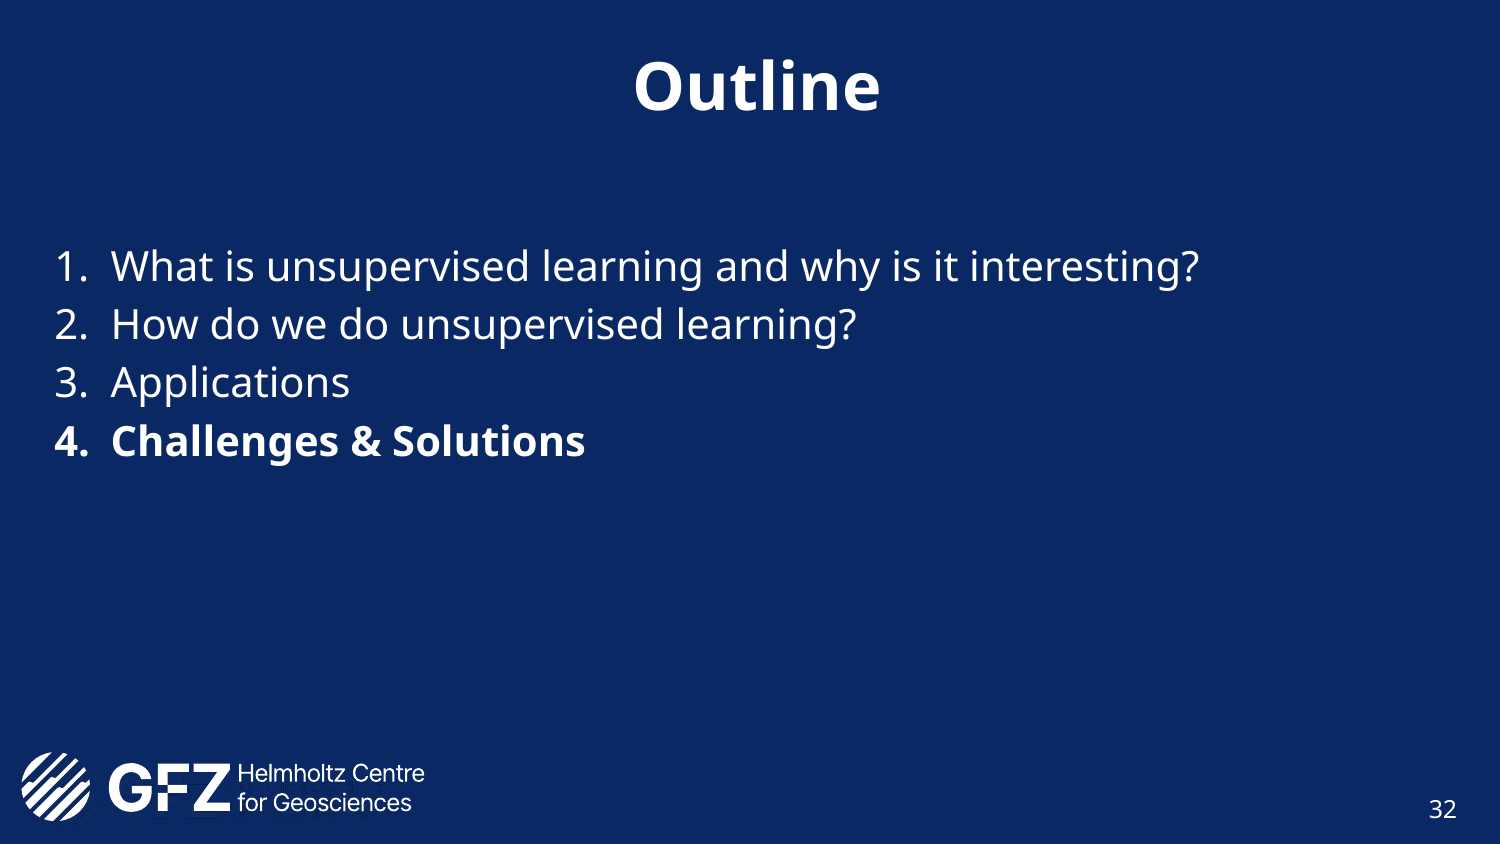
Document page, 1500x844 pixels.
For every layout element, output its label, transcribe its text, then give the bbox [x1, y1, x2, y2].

picture [39, 767, 385, 827]
title Outline [39, 35, 1475, 198]
list What is unsupervised learning and why is it interesting? How do we do unsupervised learning? Applications Challenges & Solutions [39, 231, 1475, 734]
picture [377, 800, 385, 809]
picture [39, 767, 48, 776]
picture [39, 767, 83, 805]
picture [39, 767, 65, 788]
